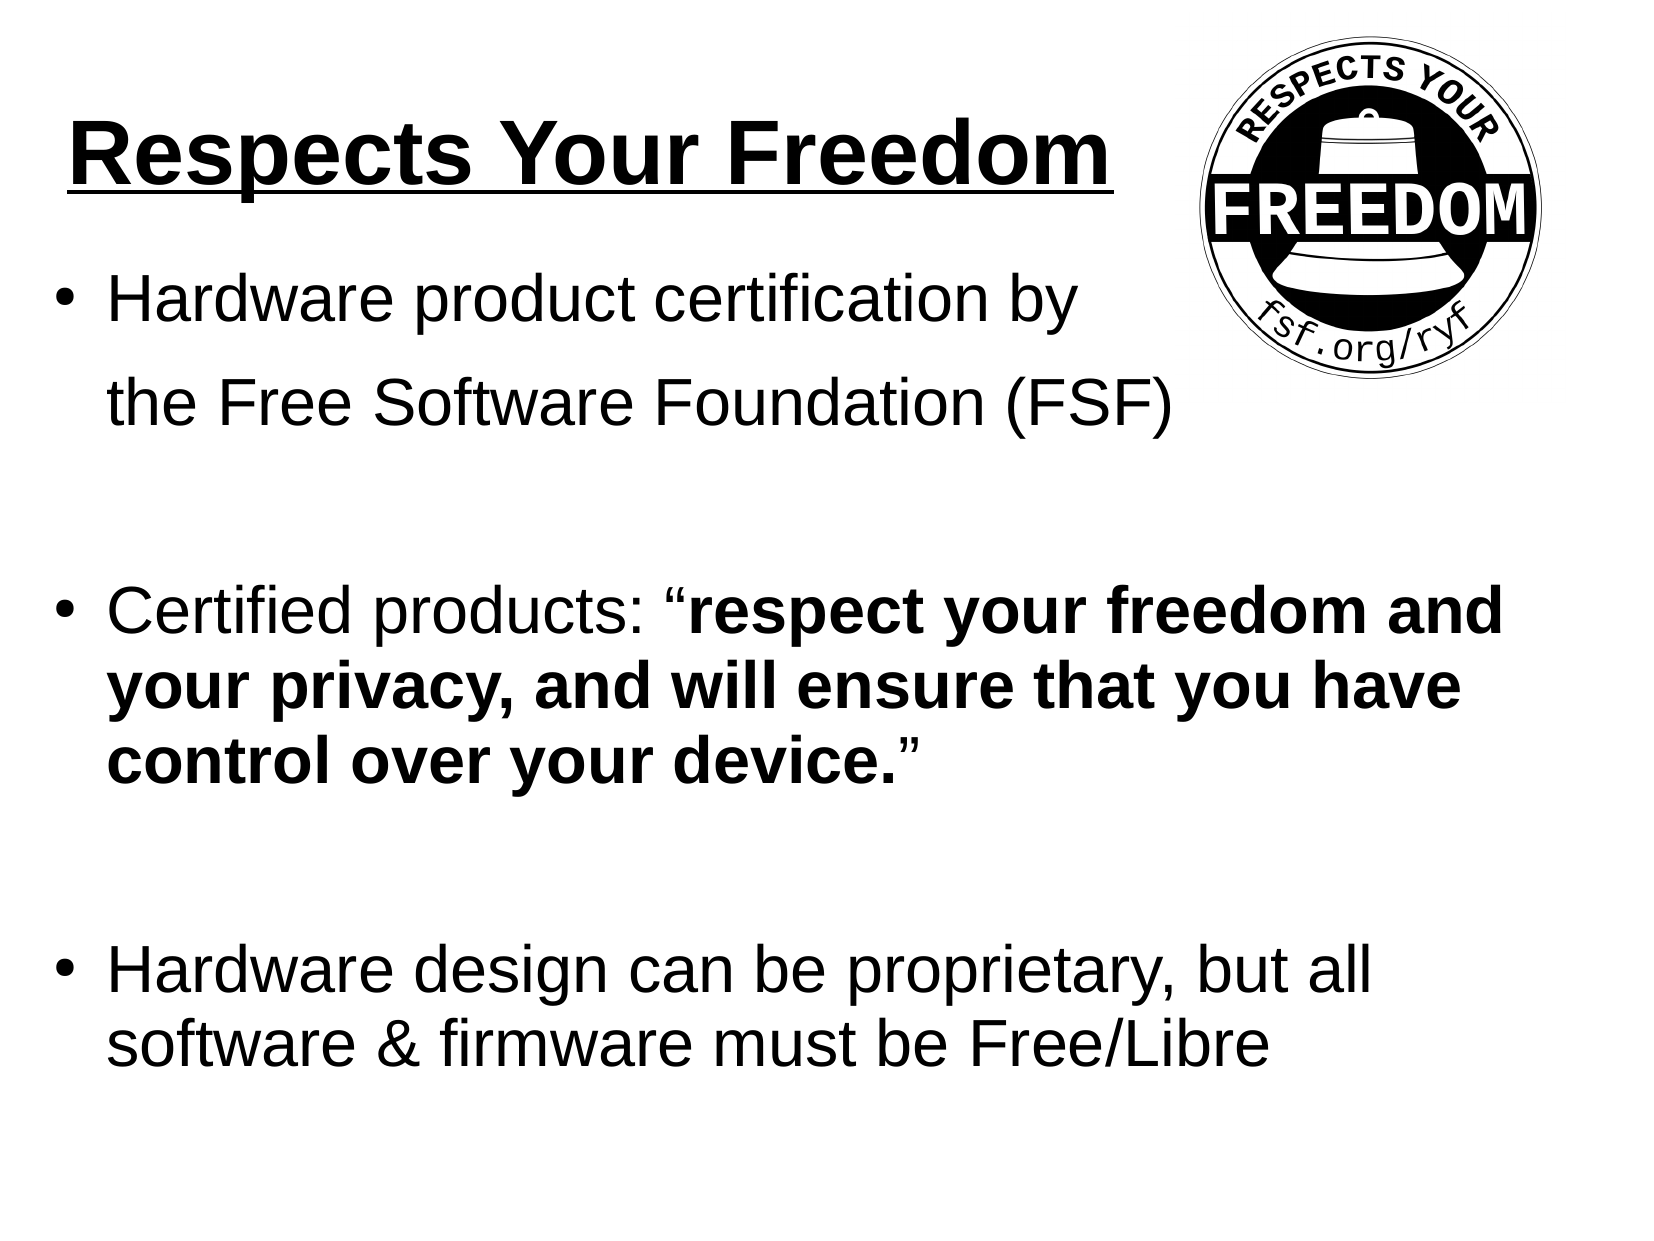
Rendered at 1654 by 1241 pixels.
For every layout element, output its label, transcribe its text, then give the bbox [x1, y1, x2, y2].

title Respects Your Freedom [0, 49, 1175, 257]
list Hardware product certification by the Free Software Foundation (FSF) Certified products: “respect your freedom and your privacy, and will ensure that you have control over your device.” Hardware design can be proprietary, but all software & firmware must be Free/Libre [35, 260, 1524, 1138]
picture [1175, 12, 1566, 403]
